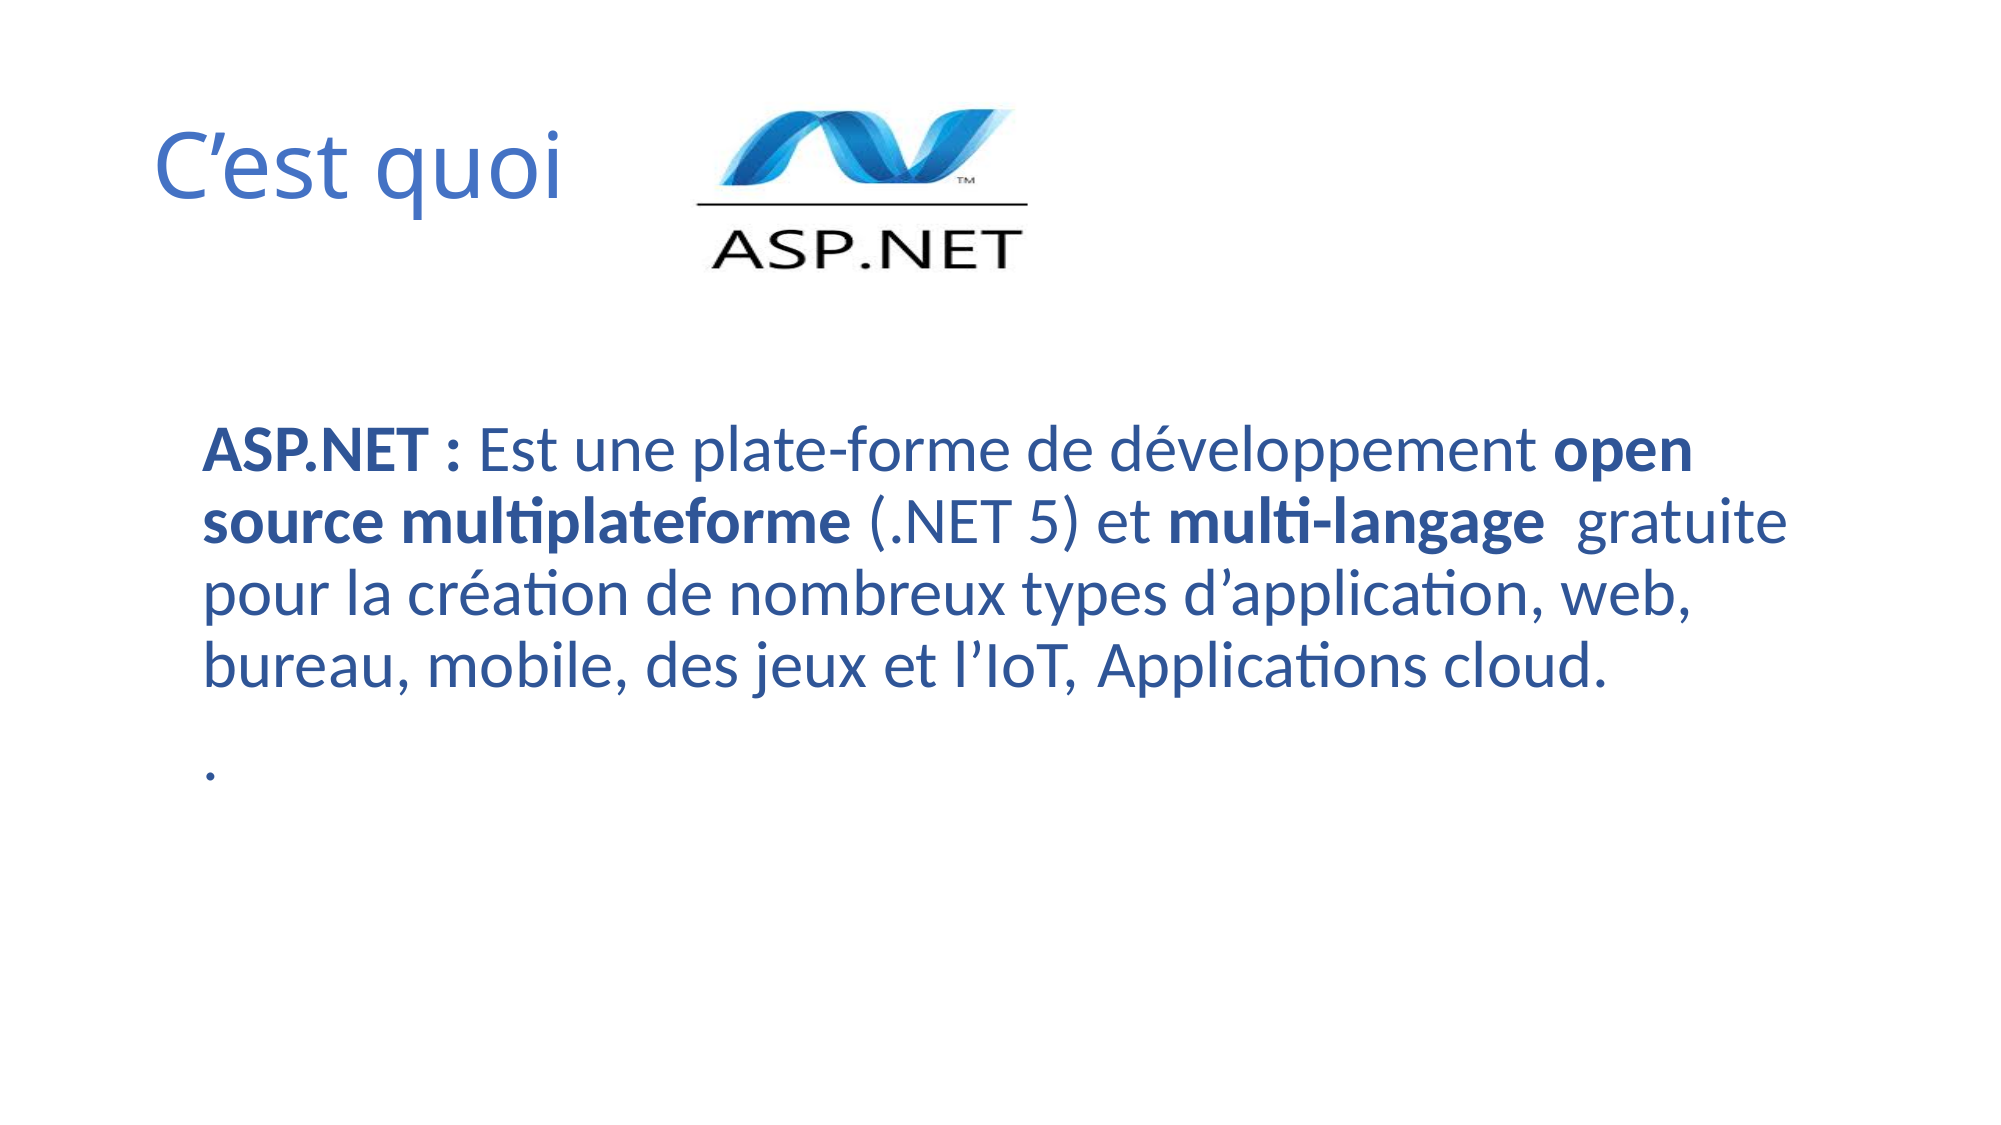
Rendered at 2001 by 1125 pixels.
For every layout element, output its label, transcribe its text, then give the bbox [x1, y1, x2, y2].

title C’est quoi [137, 59, 1863, 278]
list ASP.NET : Est une plate-forme de développement open source multiplateforme (.NET 5) et multi-langage gratuite pour la création de nombreux types d’application, web, bureau, mobile, des jeux et l’IoT, Applications cloud. . [187, 406, 1890, 856]
picture [690, 86, 1042, 314]
